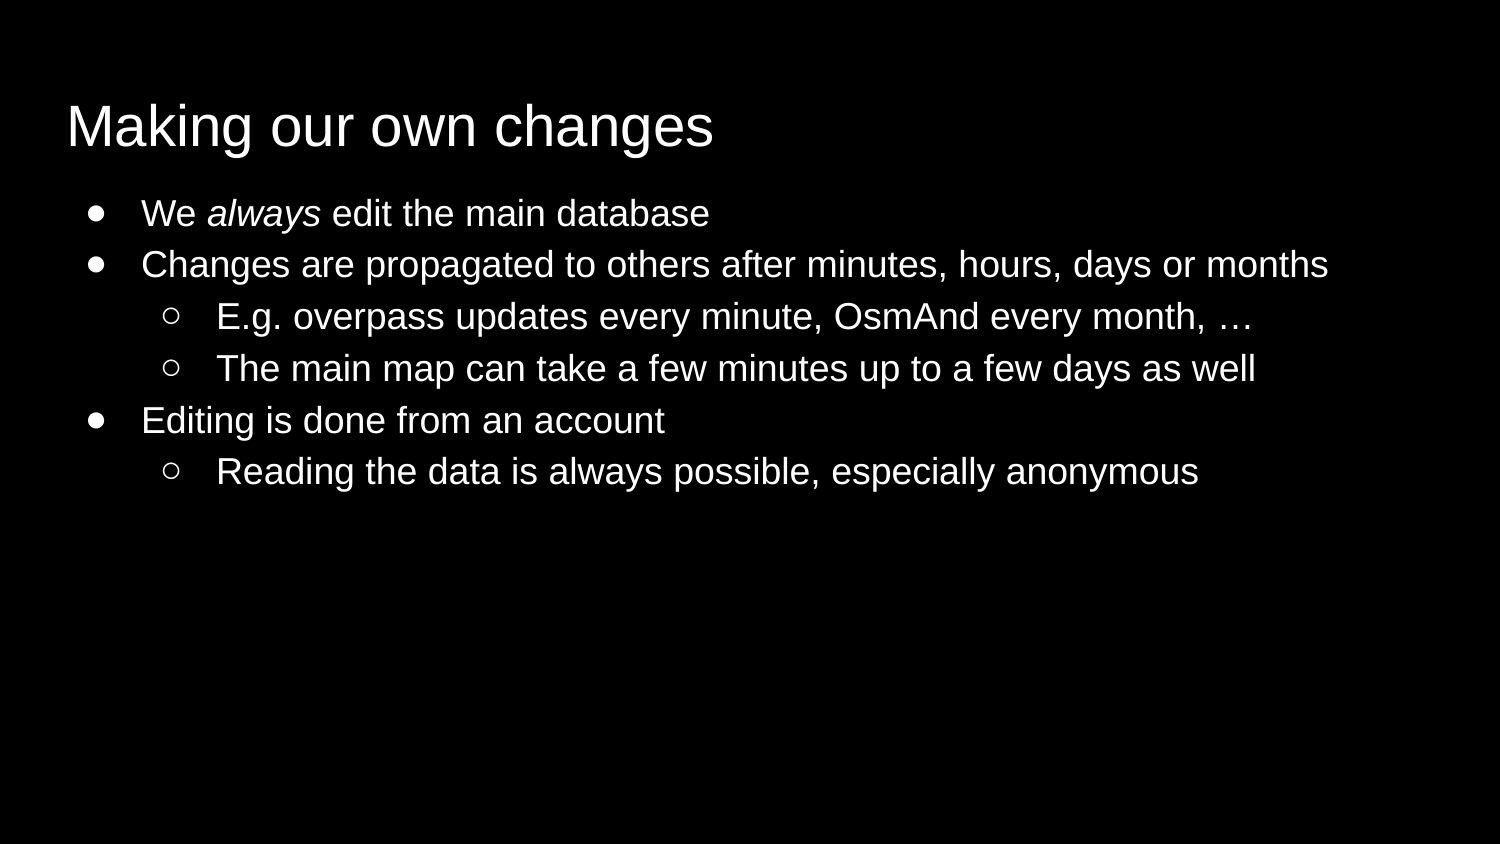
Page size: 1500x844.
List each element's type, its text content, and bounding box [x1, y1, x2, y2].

list We always edit the main database Changes are propagated to others after minutes, hours, days or months E.g. overpass updates every minute, OsmAnd every month, … The main map can take a few minutes up to a few days as well Editing is done from an account Reading the data is always possible, especially anonymous [51, 166, 1449, 728]
title Making our own changes [51, 72, 1449, 166]
